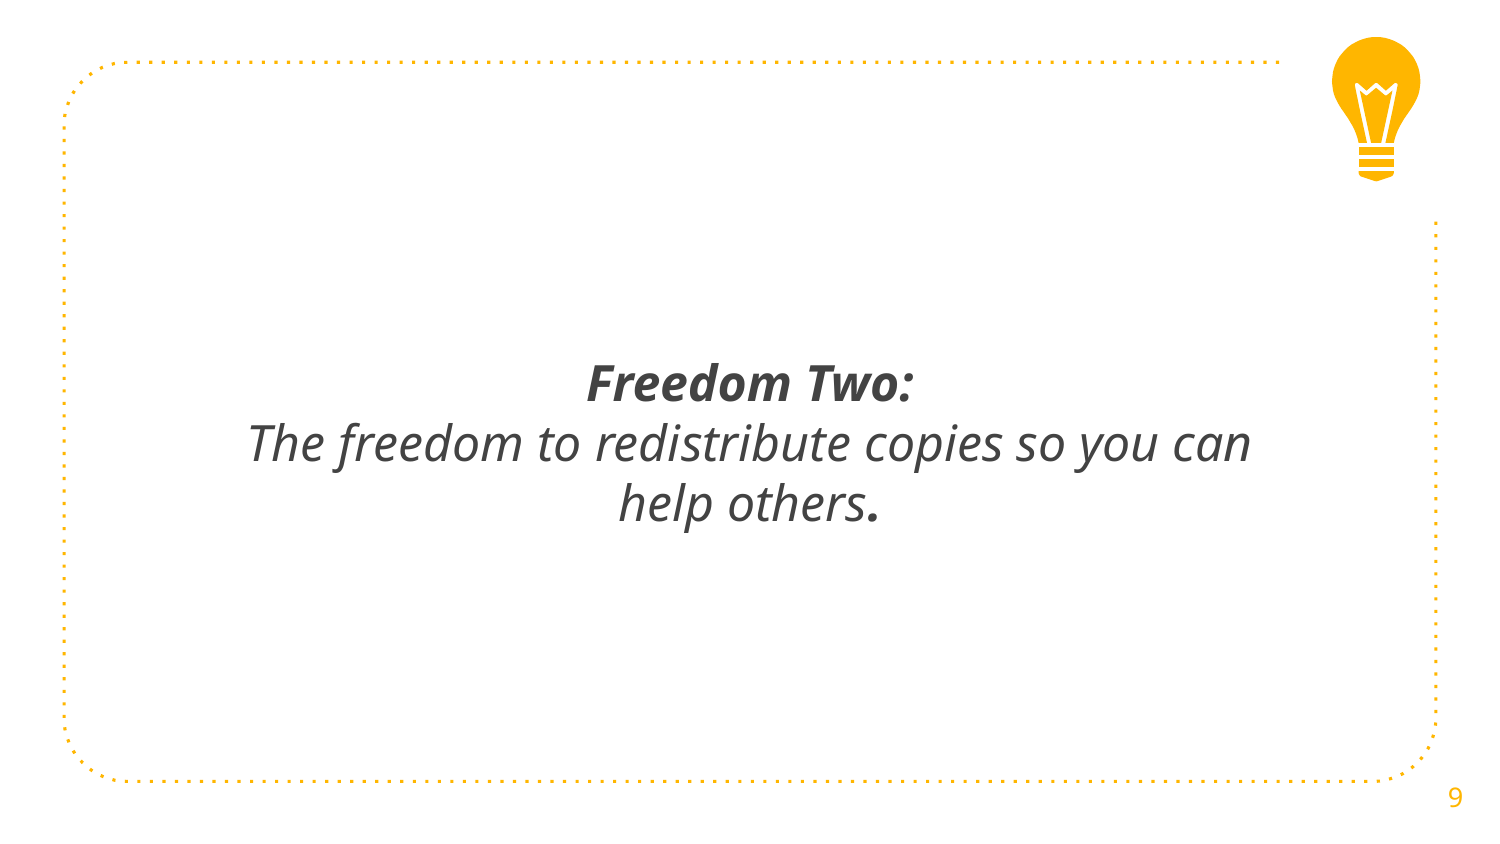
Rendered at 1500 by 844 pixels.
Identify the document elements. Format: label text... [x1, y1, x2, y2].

title Freedom Two: The freedom to redistribute copies so you can help others. [186, 336, 1314, 508]
text_box [1331, 37, 1421, 143]
slide_number <number> [1411, 753, 1500, 844]
text_box [1359, 147, 1394, 155]
text_box [1358, 171, 1394, 182]
text_box [1359, 159, 1394, 167]
text_box [1359, 87, 1393, 143]
